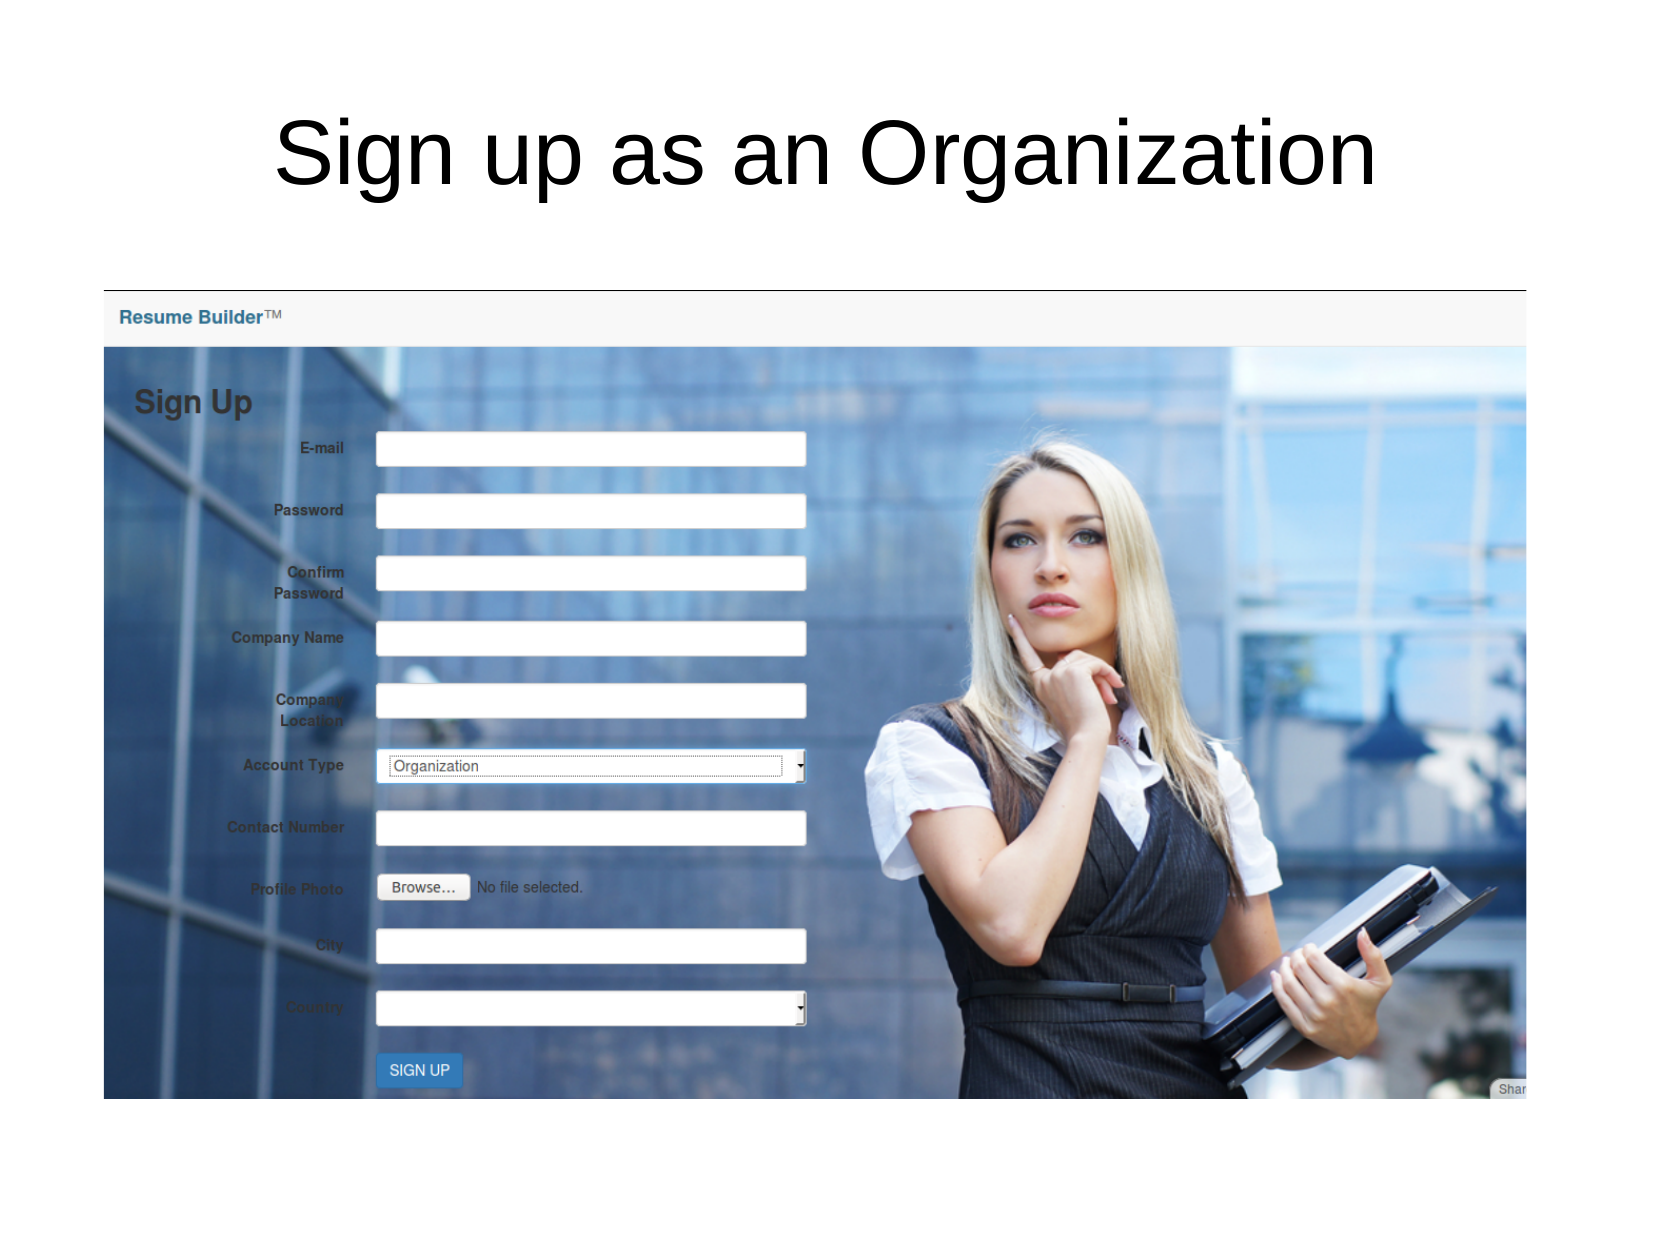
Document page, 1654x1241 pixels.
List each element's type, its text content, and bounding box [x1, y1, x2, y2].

title Sign up as an Organization [82, 49, 1571, 257]
picture [103, 290, 1527, 1099]
